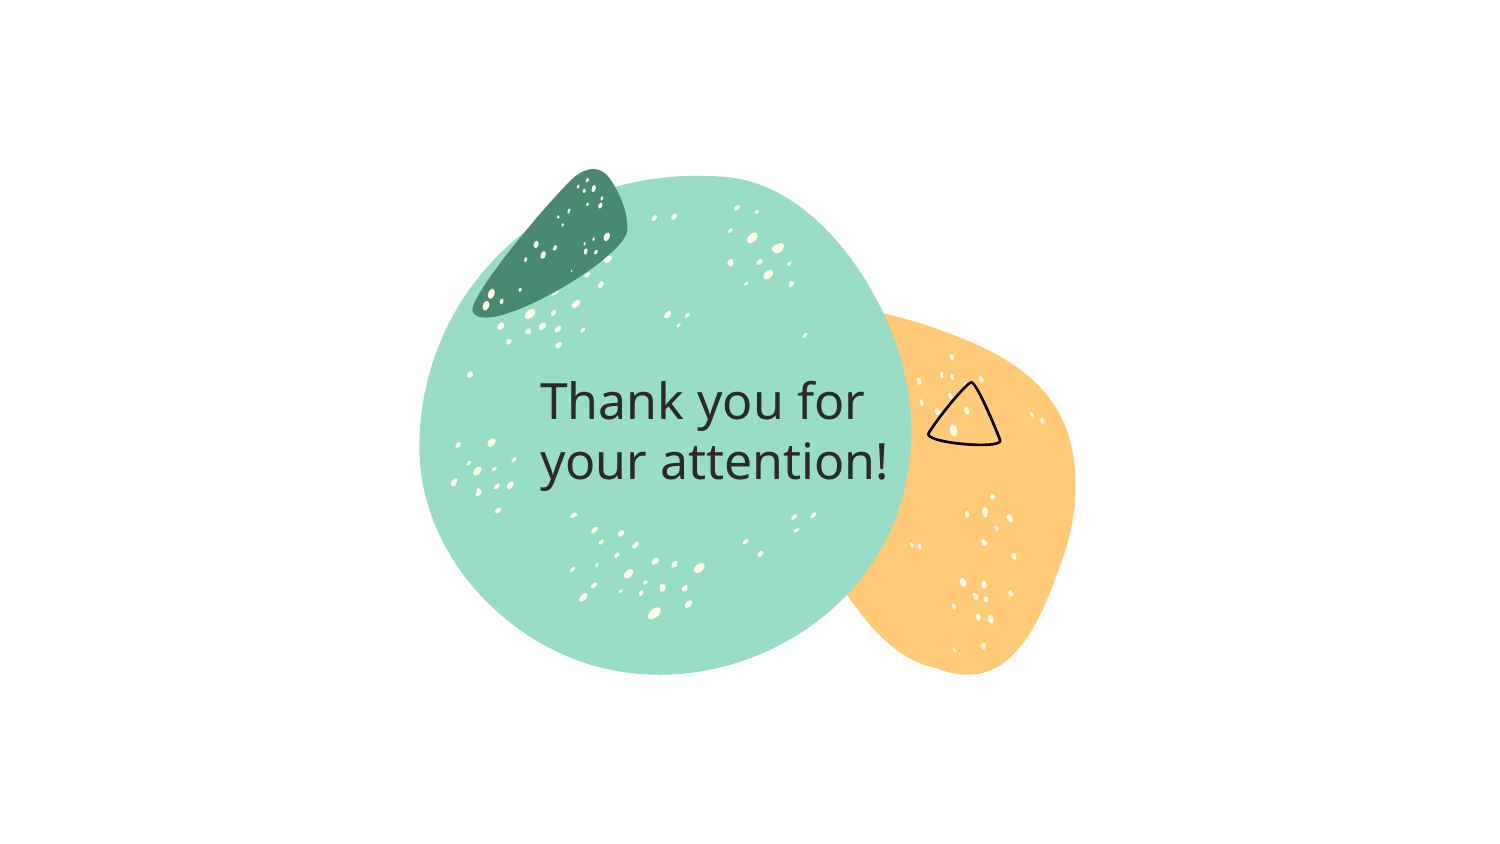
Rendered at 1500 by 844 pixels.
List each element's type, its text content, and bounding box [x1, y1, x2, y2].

text_box Thank you for your attention! [524, 354, 957, 509]
text_box [419, 168, 1076, 675]
